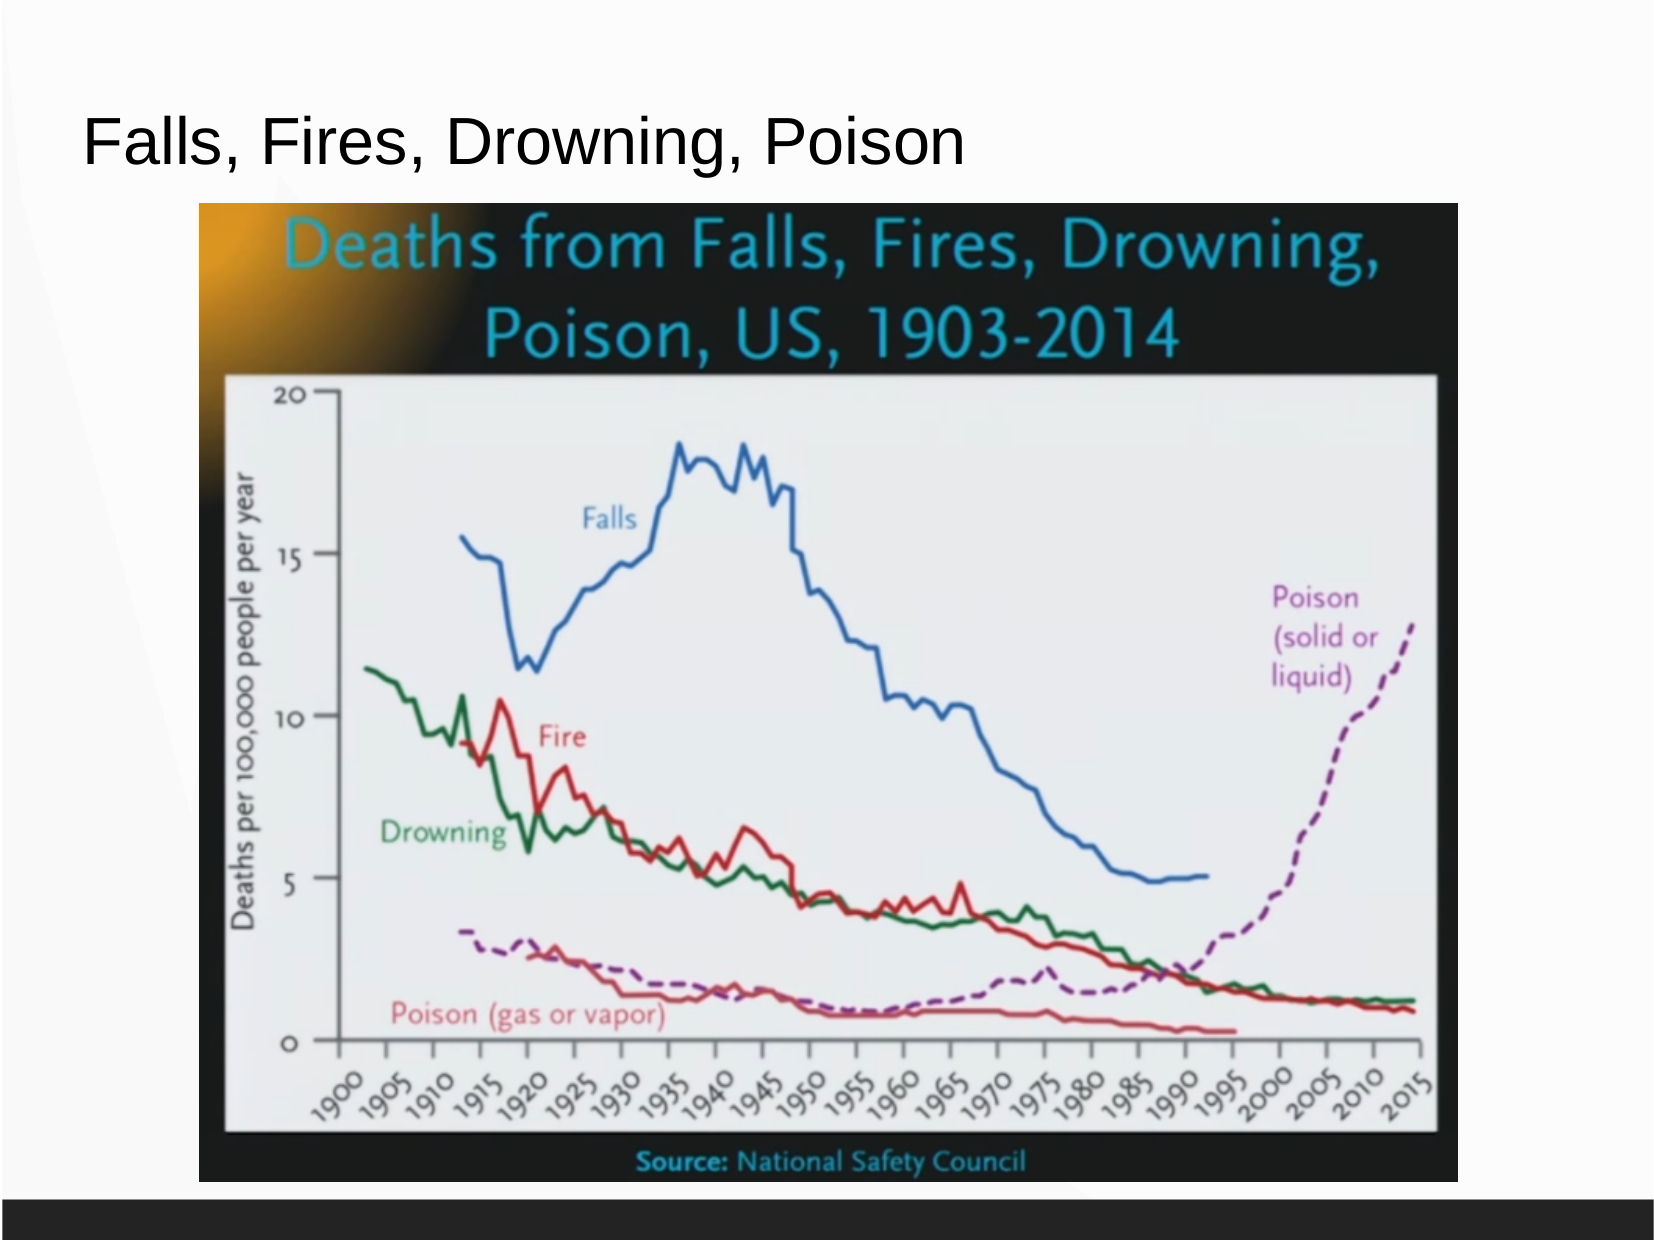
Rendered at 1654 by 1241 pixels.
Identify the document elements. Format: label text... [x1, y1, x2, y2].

title Falls, Fires, Drowning, Poison [82, 45, 1571, 238]
picture [2, 0, 1654, 1241]
